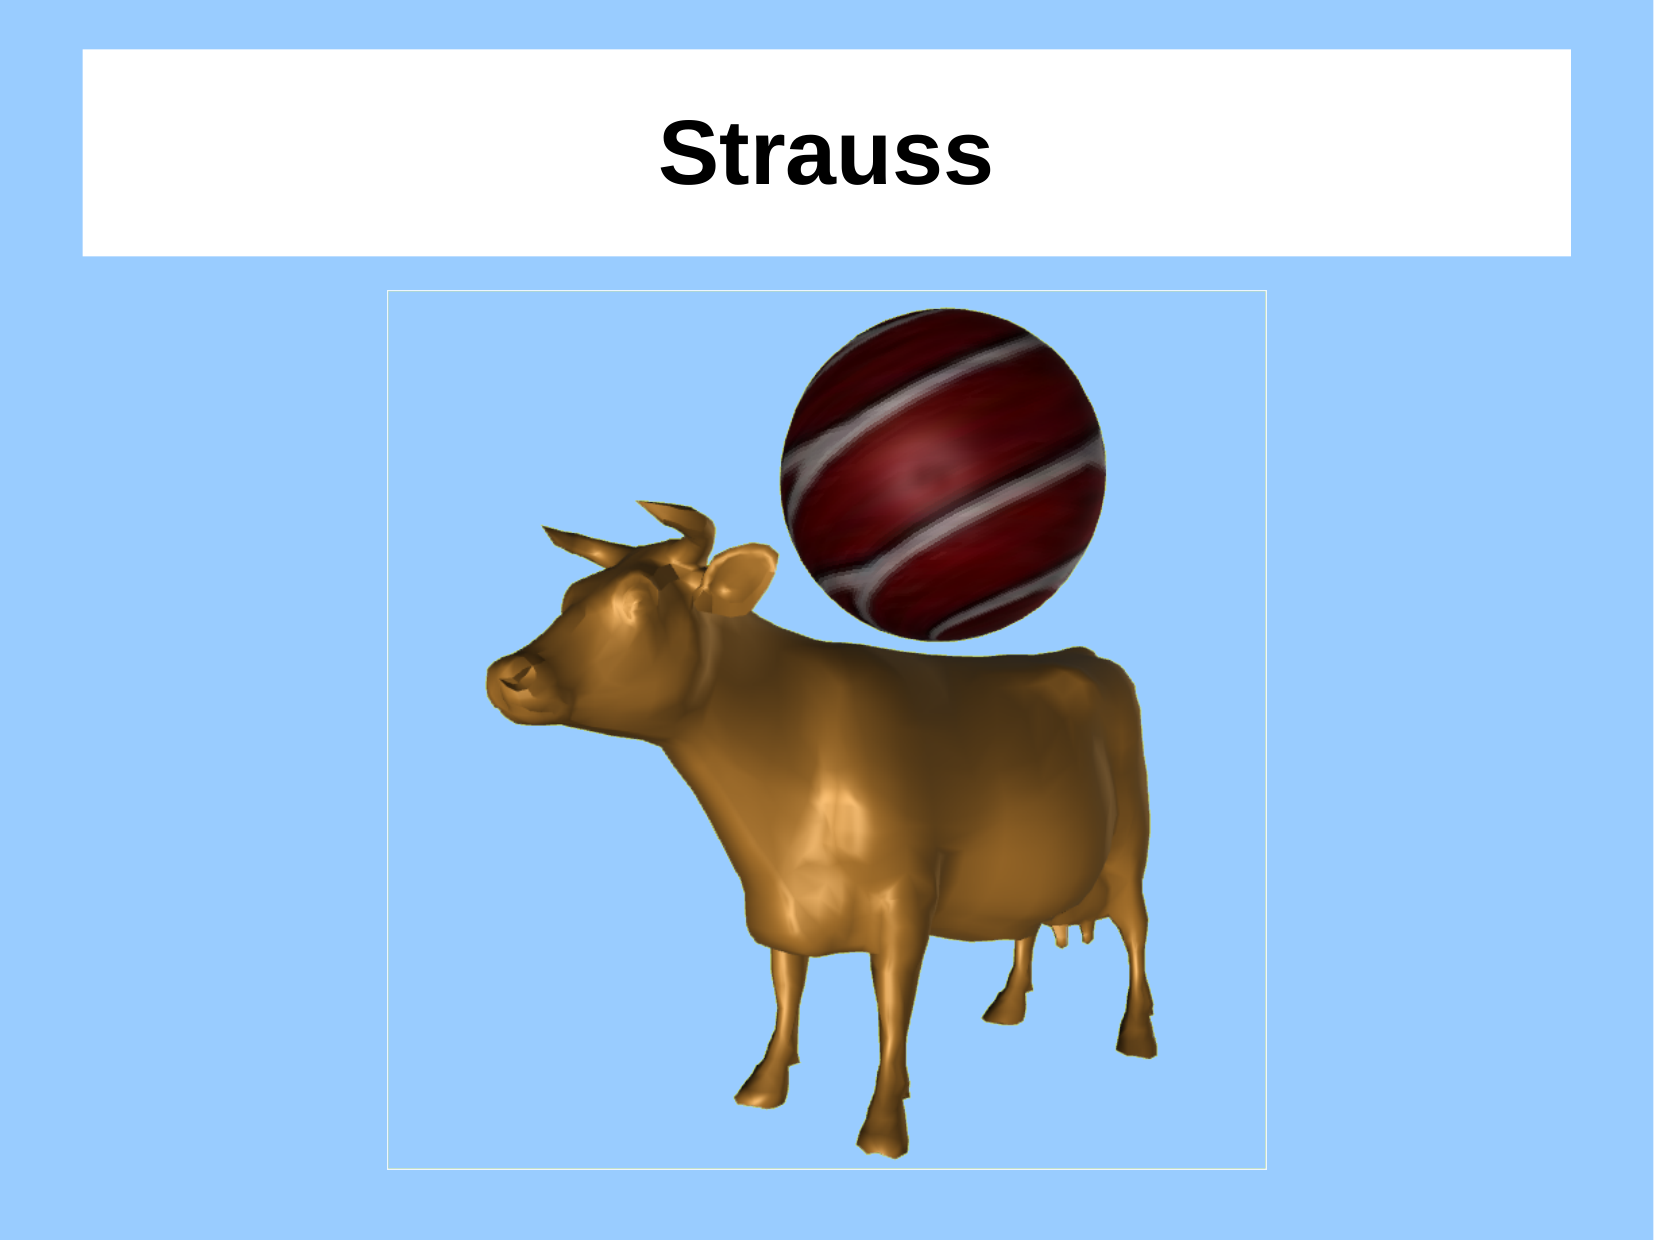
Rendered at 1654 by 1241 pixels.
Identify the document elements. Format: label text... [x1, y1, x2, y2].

picture [387, 290, 1267, 1170]
title Strauss [82, 49, 1571, 257]
